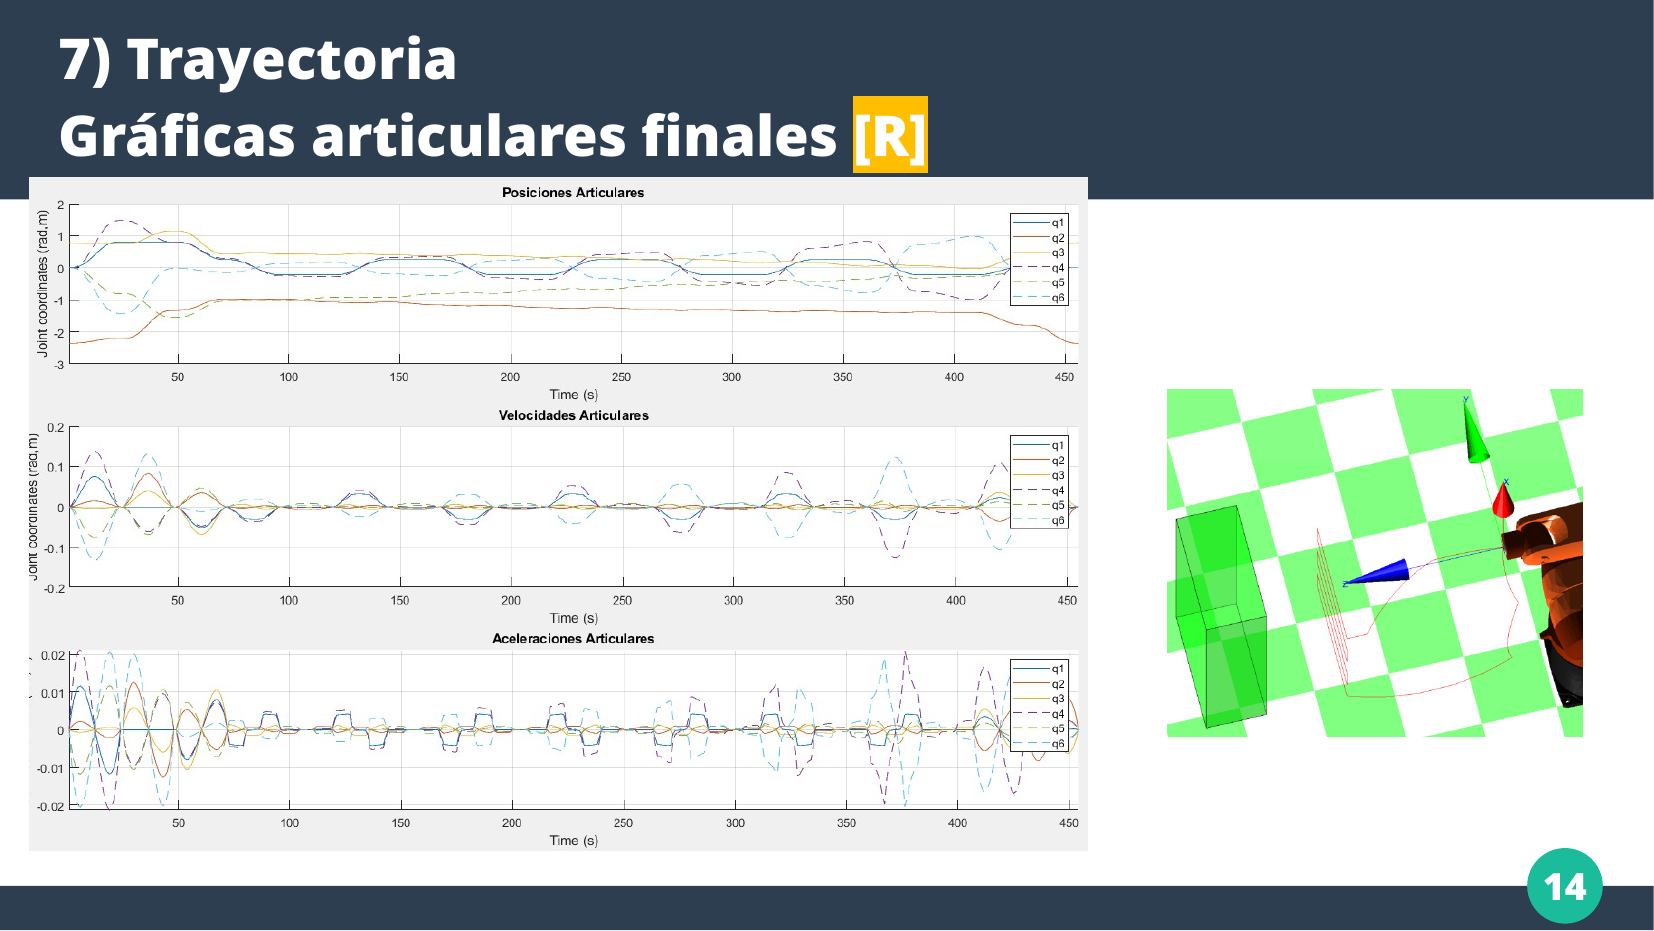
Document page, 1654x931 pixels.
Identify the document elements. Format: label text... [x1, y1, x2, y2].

picture [29, 177, 1088, 851]
picture [1167, 389, 1583, 737]
title 7) Trayectoria Gráficas articulares finales [R] [59, 37, 1595, 155]
